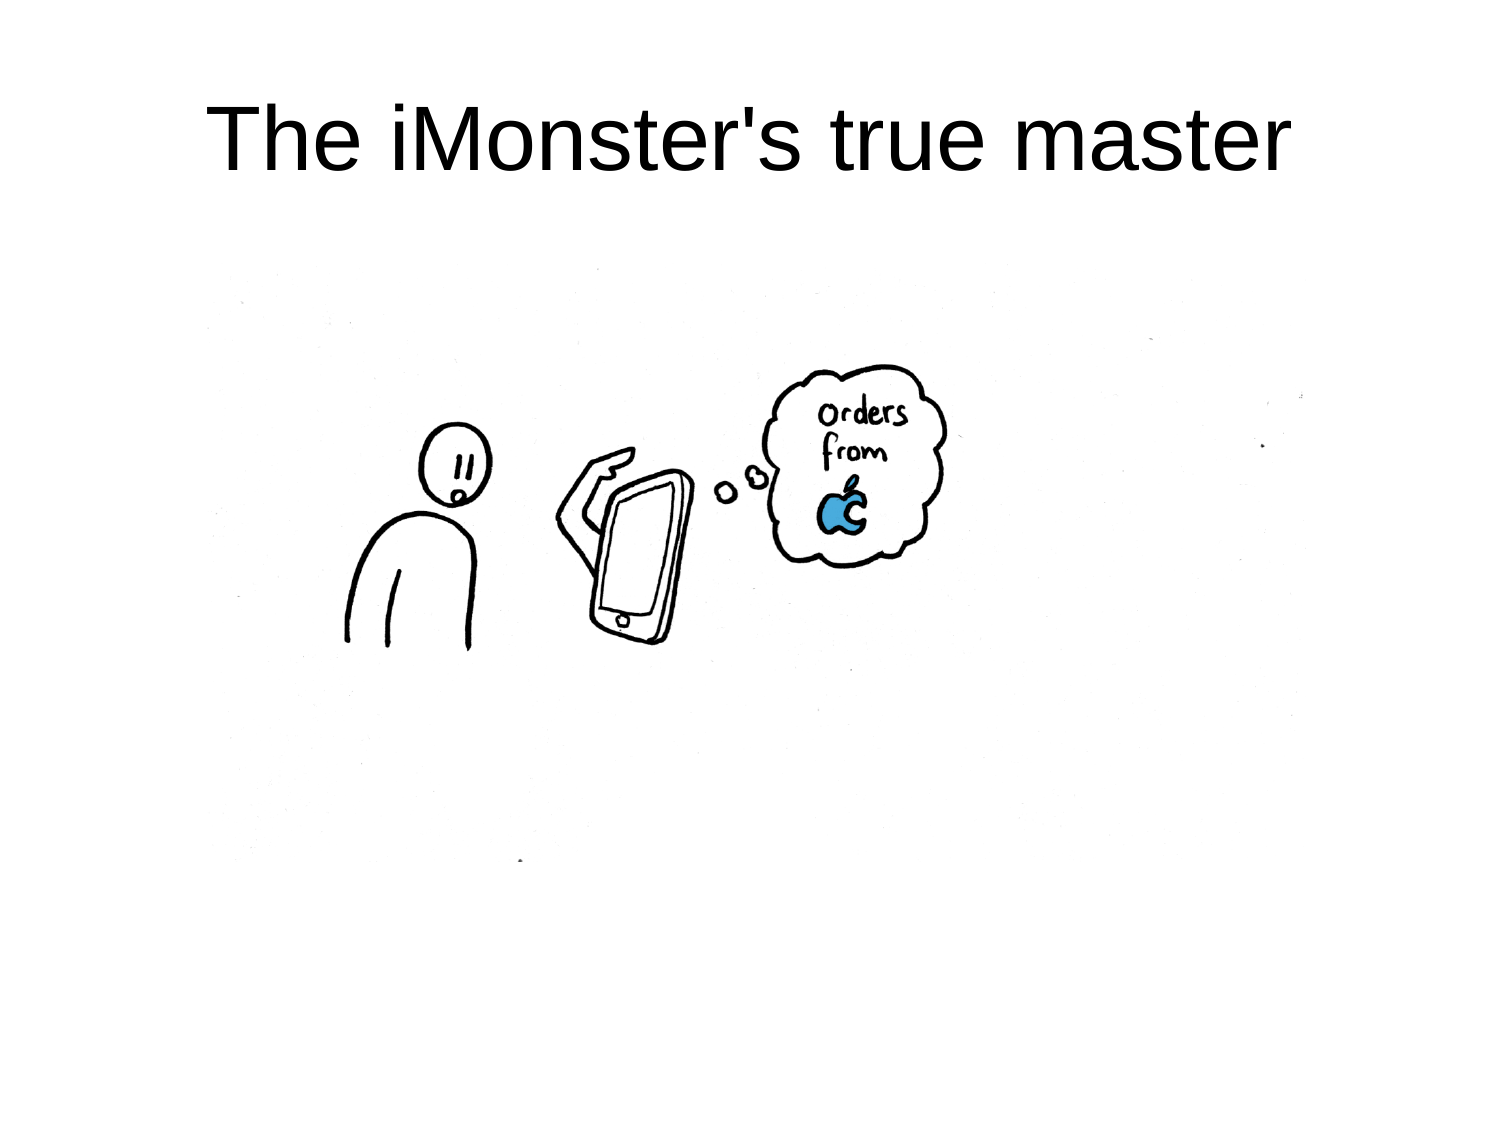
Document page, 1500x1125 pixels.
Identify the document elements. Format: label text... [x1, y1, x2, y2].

picture [207, 263, 1306, 862]
title The iMonster's true master [75, 45, 1426, 233]
